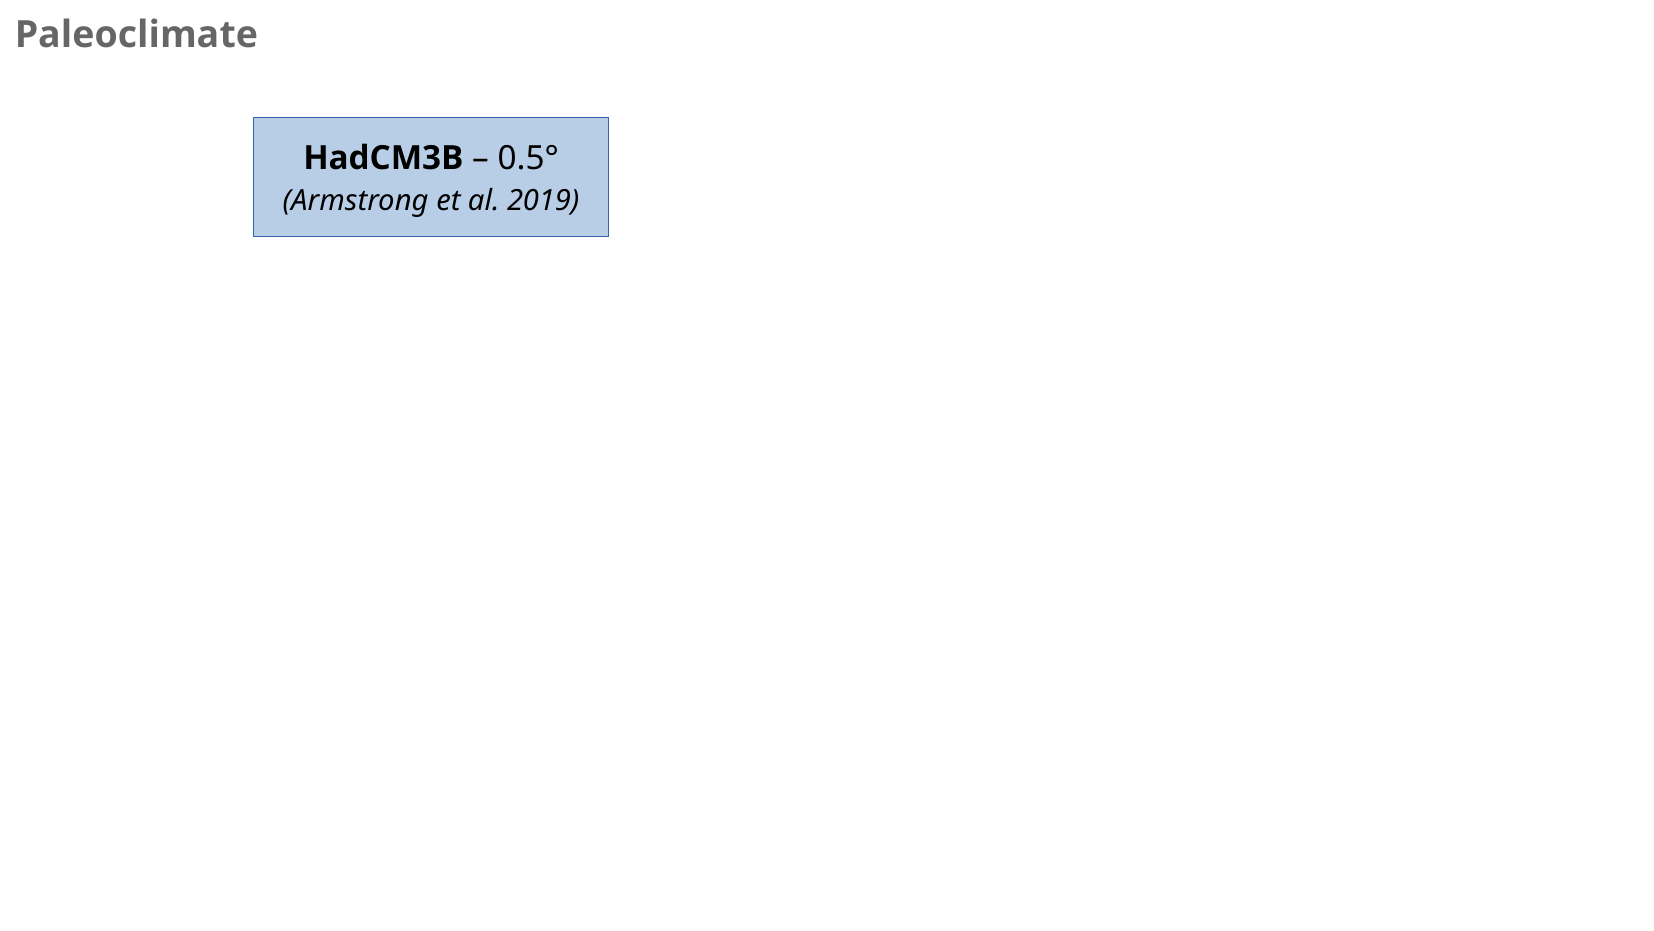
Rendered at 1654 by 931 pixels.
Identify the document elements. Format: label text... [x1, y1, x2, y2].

text_box HadCM3B – 0.5° (Armstrong et al. 2019) [253, 117, 609, 237]
text_box Paleoclimate [0, 0, 1654, 118]
